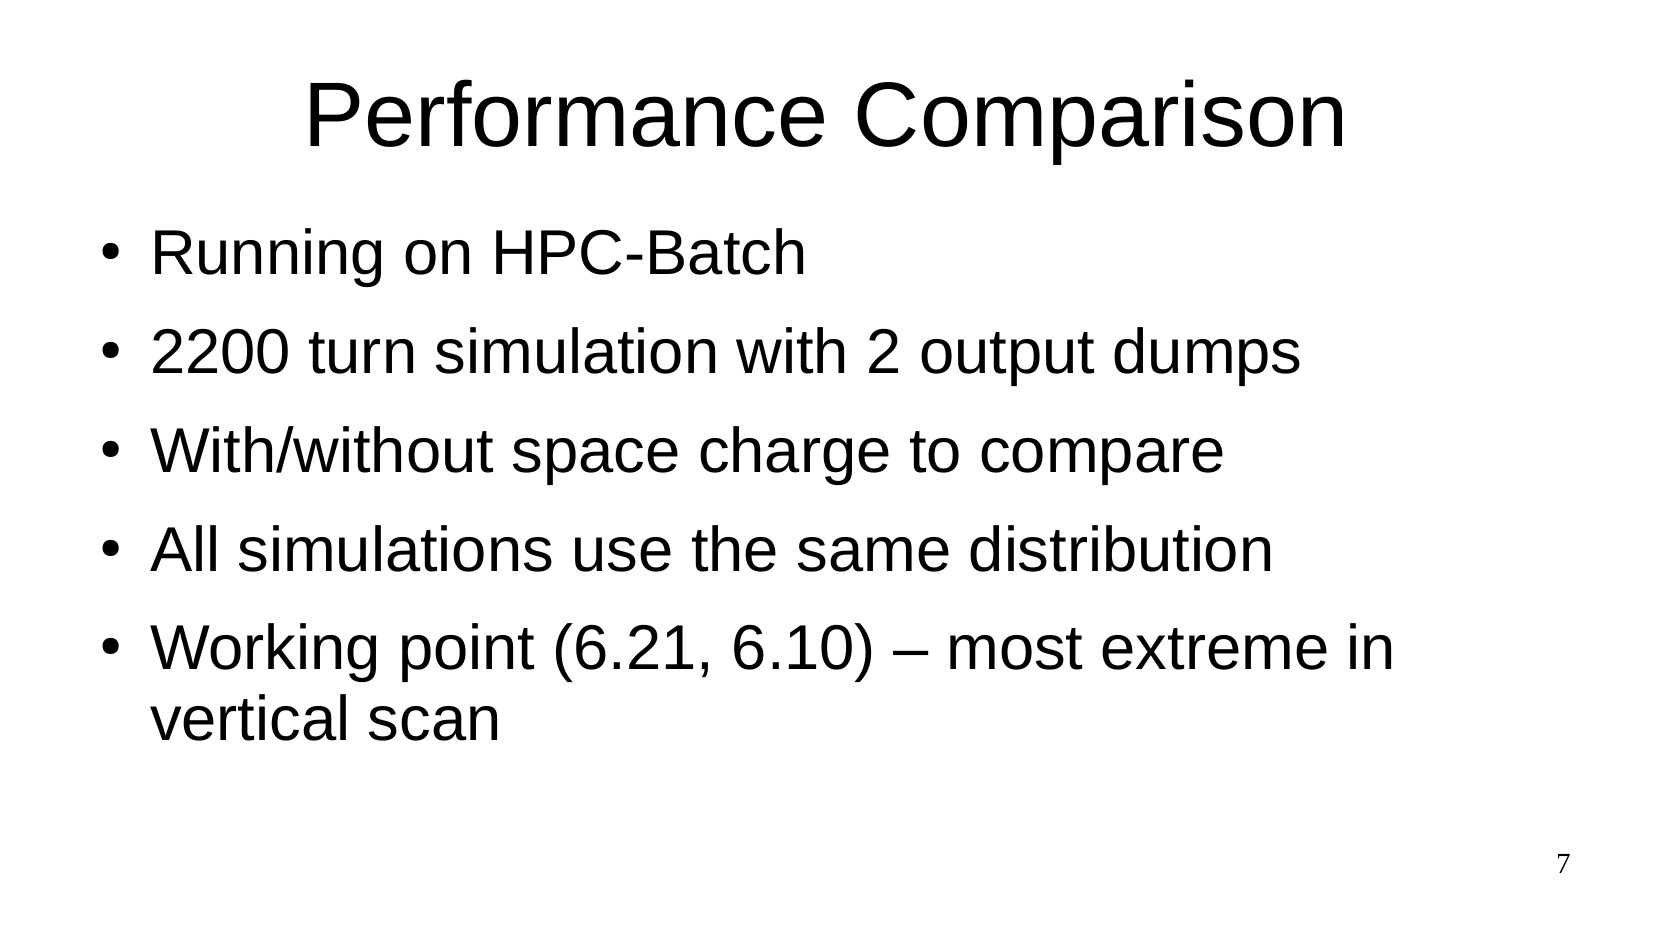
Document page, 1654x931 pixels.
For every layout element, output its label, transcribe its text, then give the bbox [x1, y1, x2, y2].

title Performance Comparison [82, 37, 1571, 193]
list Running on HPC-Batch 2200 turn simulation with 2 output dumps With/without space charge to compare All simulations use the same distribution Working point (6.21, 6.10) – most extreme in vertical scan [82, 217, 1571, 758]
